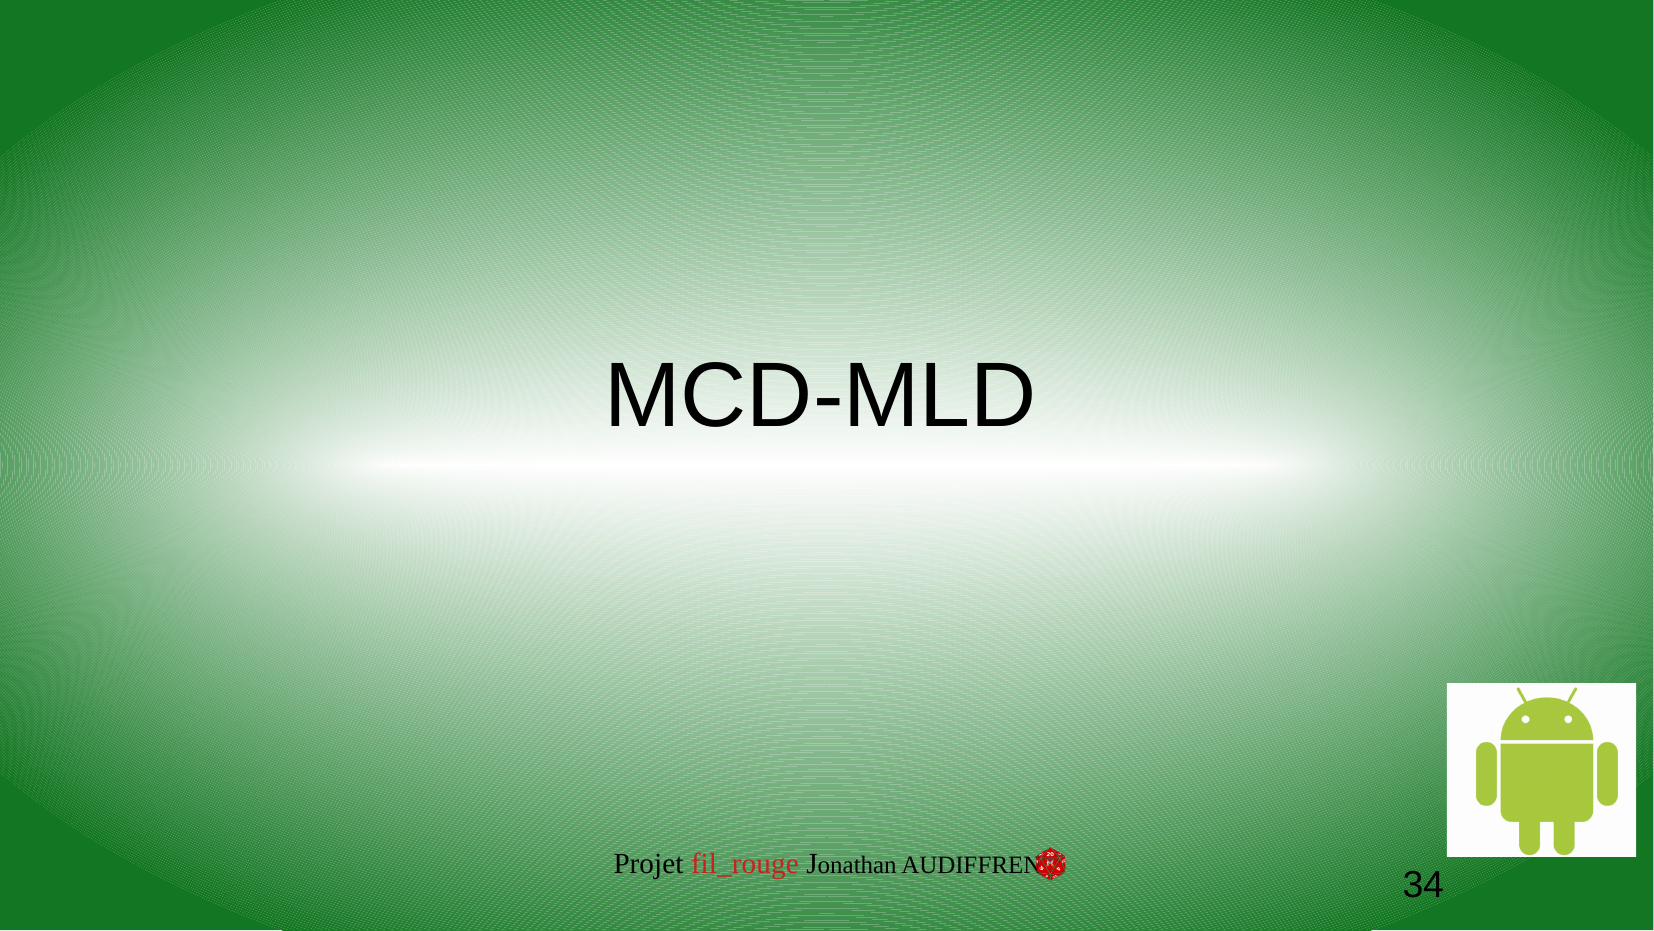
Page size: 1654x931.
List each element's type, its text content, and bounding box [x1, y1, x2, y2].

picture [1446, 683, 1637, 857]
title MCD-MLD [76, 317, 1565, 473]
picture [1033, 847, 1067, 881]
